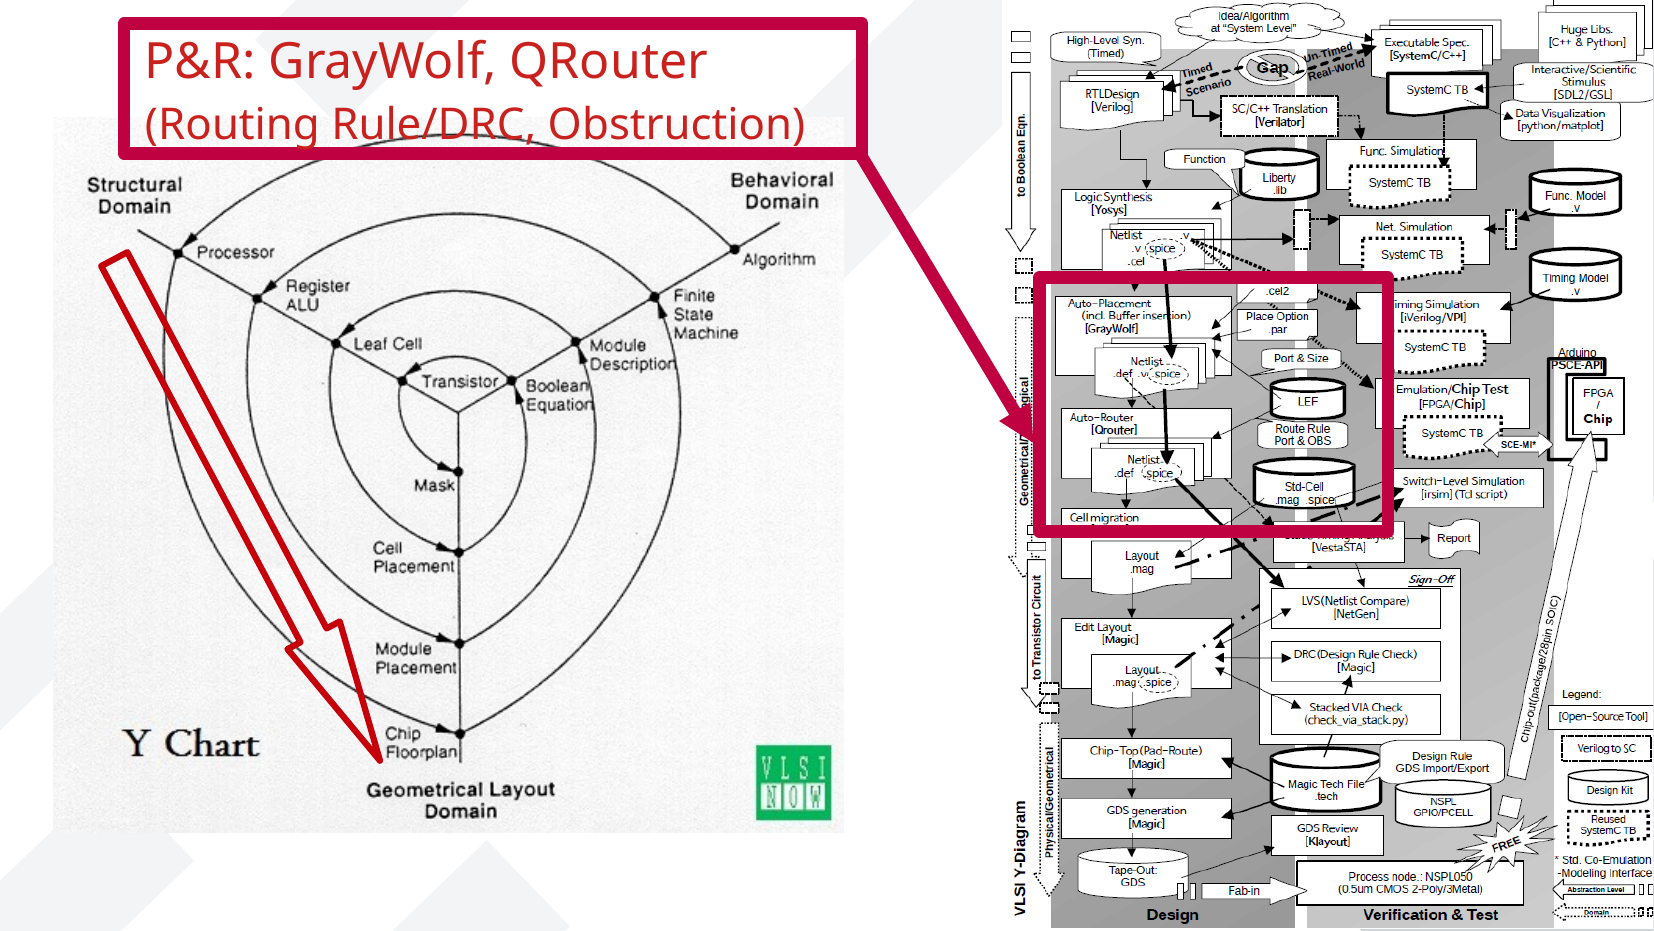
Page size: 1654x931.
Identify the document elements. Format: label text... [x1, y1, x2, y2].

picture [1002, 0, 1654, 929]
picture [53, 117, 844, 833]
picture [1002, 405, 1008, 418]
text_box P&R: GrayWolf, QRouter (Routing Rule/DRC, Obstruction) [124, 23, 863, 154]
picture [1046, 284, 1382, 525]
